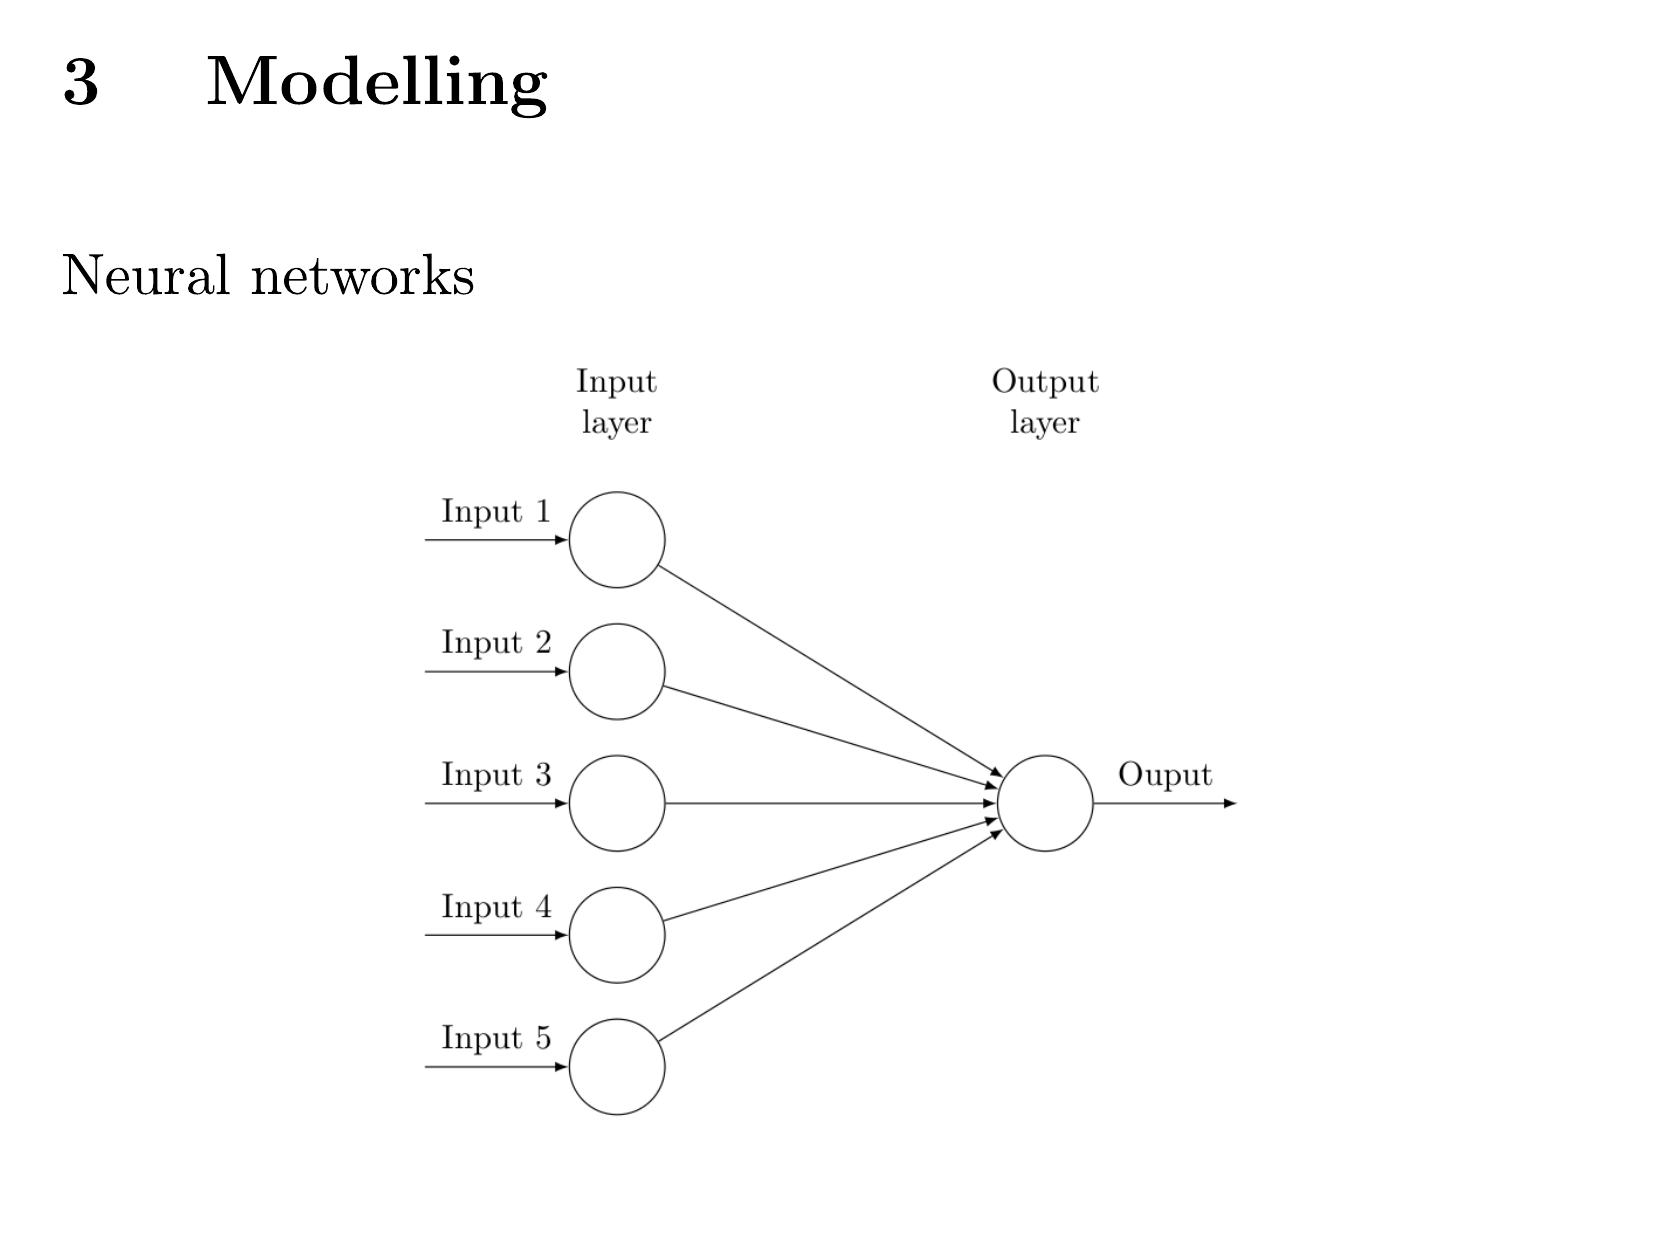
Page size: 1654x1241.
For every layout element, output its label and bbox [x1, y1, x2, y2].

text_box [61, 55, 550, 295]
picture [334, 331, 1320, 1170]
